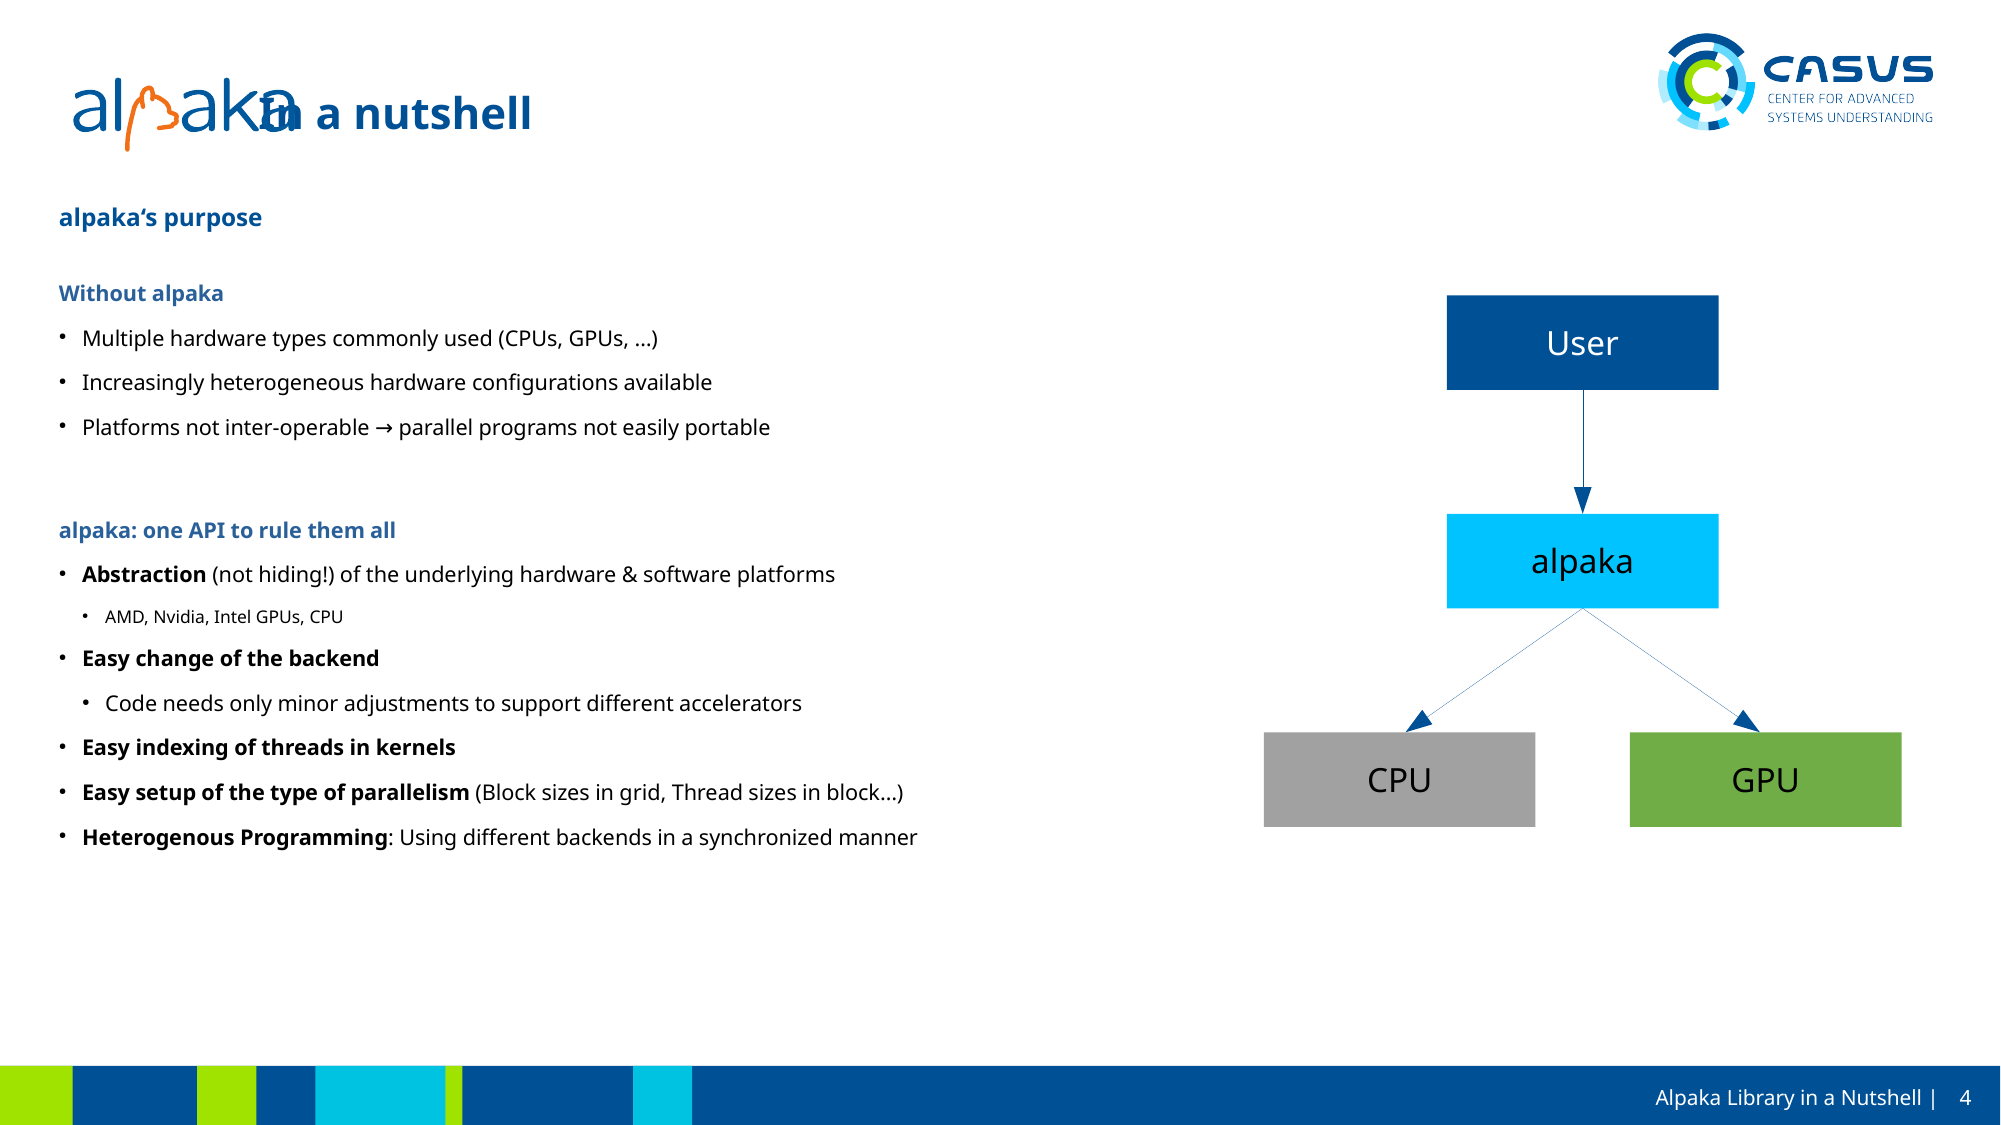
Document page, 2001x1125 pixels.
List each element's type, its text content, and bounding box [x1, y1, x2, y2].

title In a nutshell [296, 76, 709, 145]
picture [1658, 33, 1933, 131]
text_box CPU [1263, 732, 1536, 827]
text_box alpaka [1446, 513, 1719, 609]
text_box User [1446, 295, 1719, 390]
picture [72, 76, 296, 153]
list alpaka‘s purpose Without alpaka Multiple hardware types commonly used (CPUs, GPUs, …) Increasingly heterogeneous hardware configurations available Platforms not inter-operable → parallel programs not easily portable alpaka: one API to rule them all Abstraction (not hiding!) of the underlying hardware & software platforms AMD, Nvidia, Intel GPUs, CPU Easy change of the backend Code needs only minor adjustments to support different accelerators Easy indexing of threads in kernels Easy setup of the type of parallelism (Block sizes in grid, Thread sizes in block…) Heterogenous Programming: Using different backends in a synchronized manner [59, 200, 1607, 863]
text_box GPU [1629, 732, 1902, 827]
